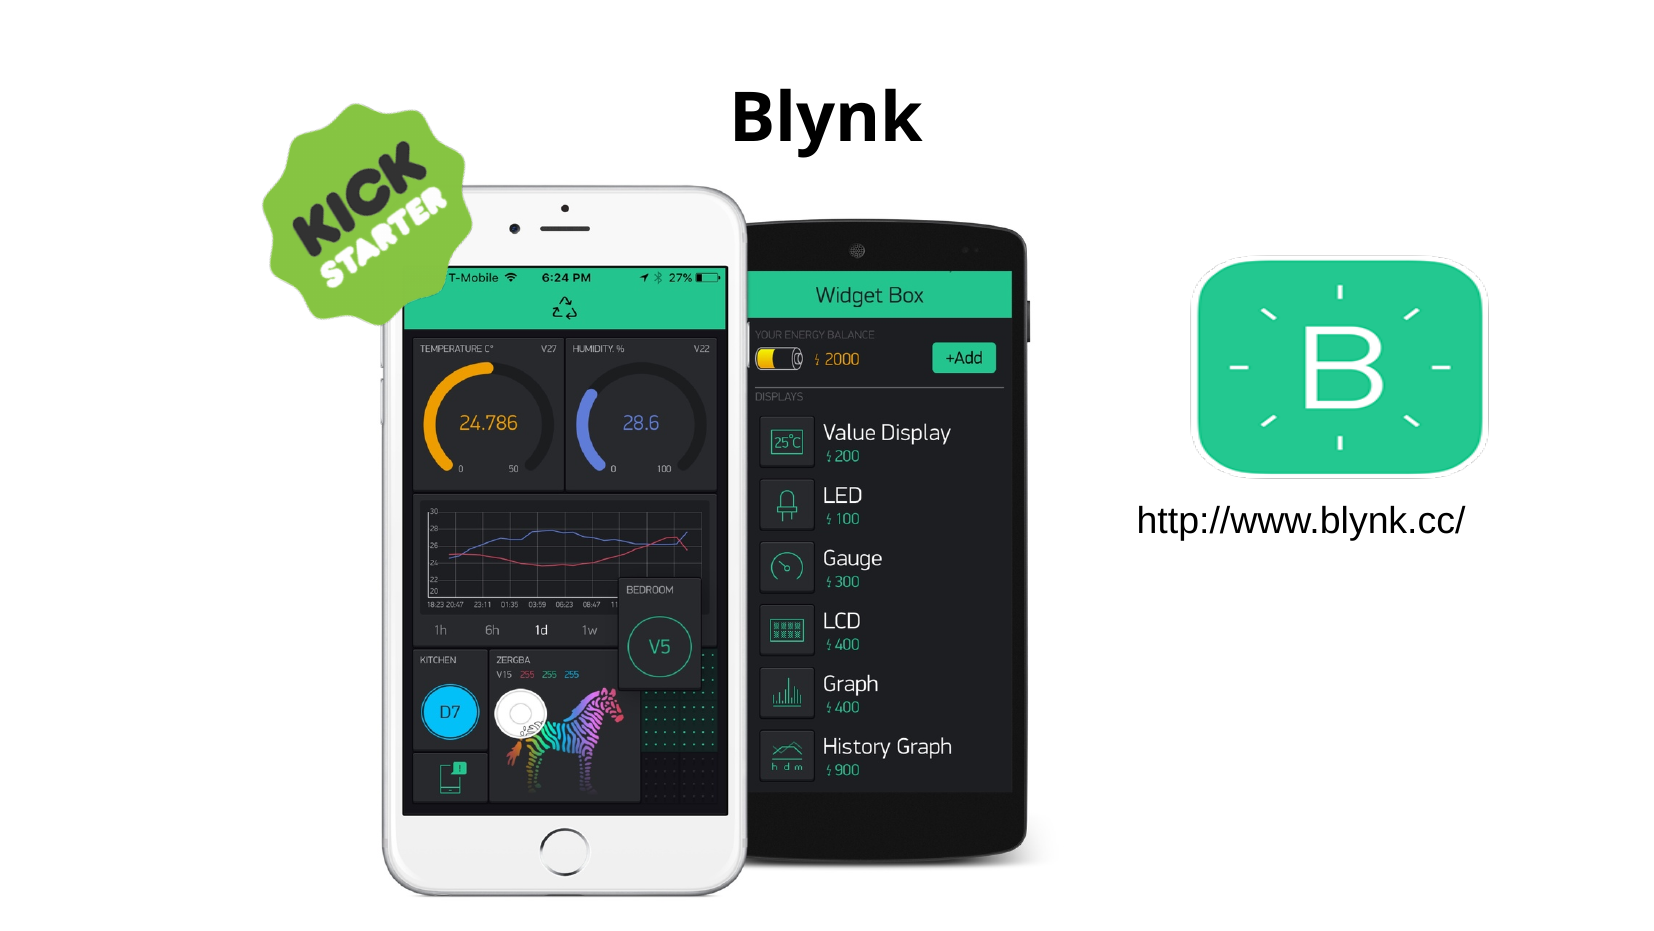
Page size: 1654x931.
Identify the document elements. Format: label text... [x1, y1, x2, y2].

picture [217, 60, 1069, 909]
picture [1144, 220, 1536, 491]
text_box http://www.blynk.cc/ [1121, 491, 1550, 549]
title Blynk [82, 37, 1571, 193]
